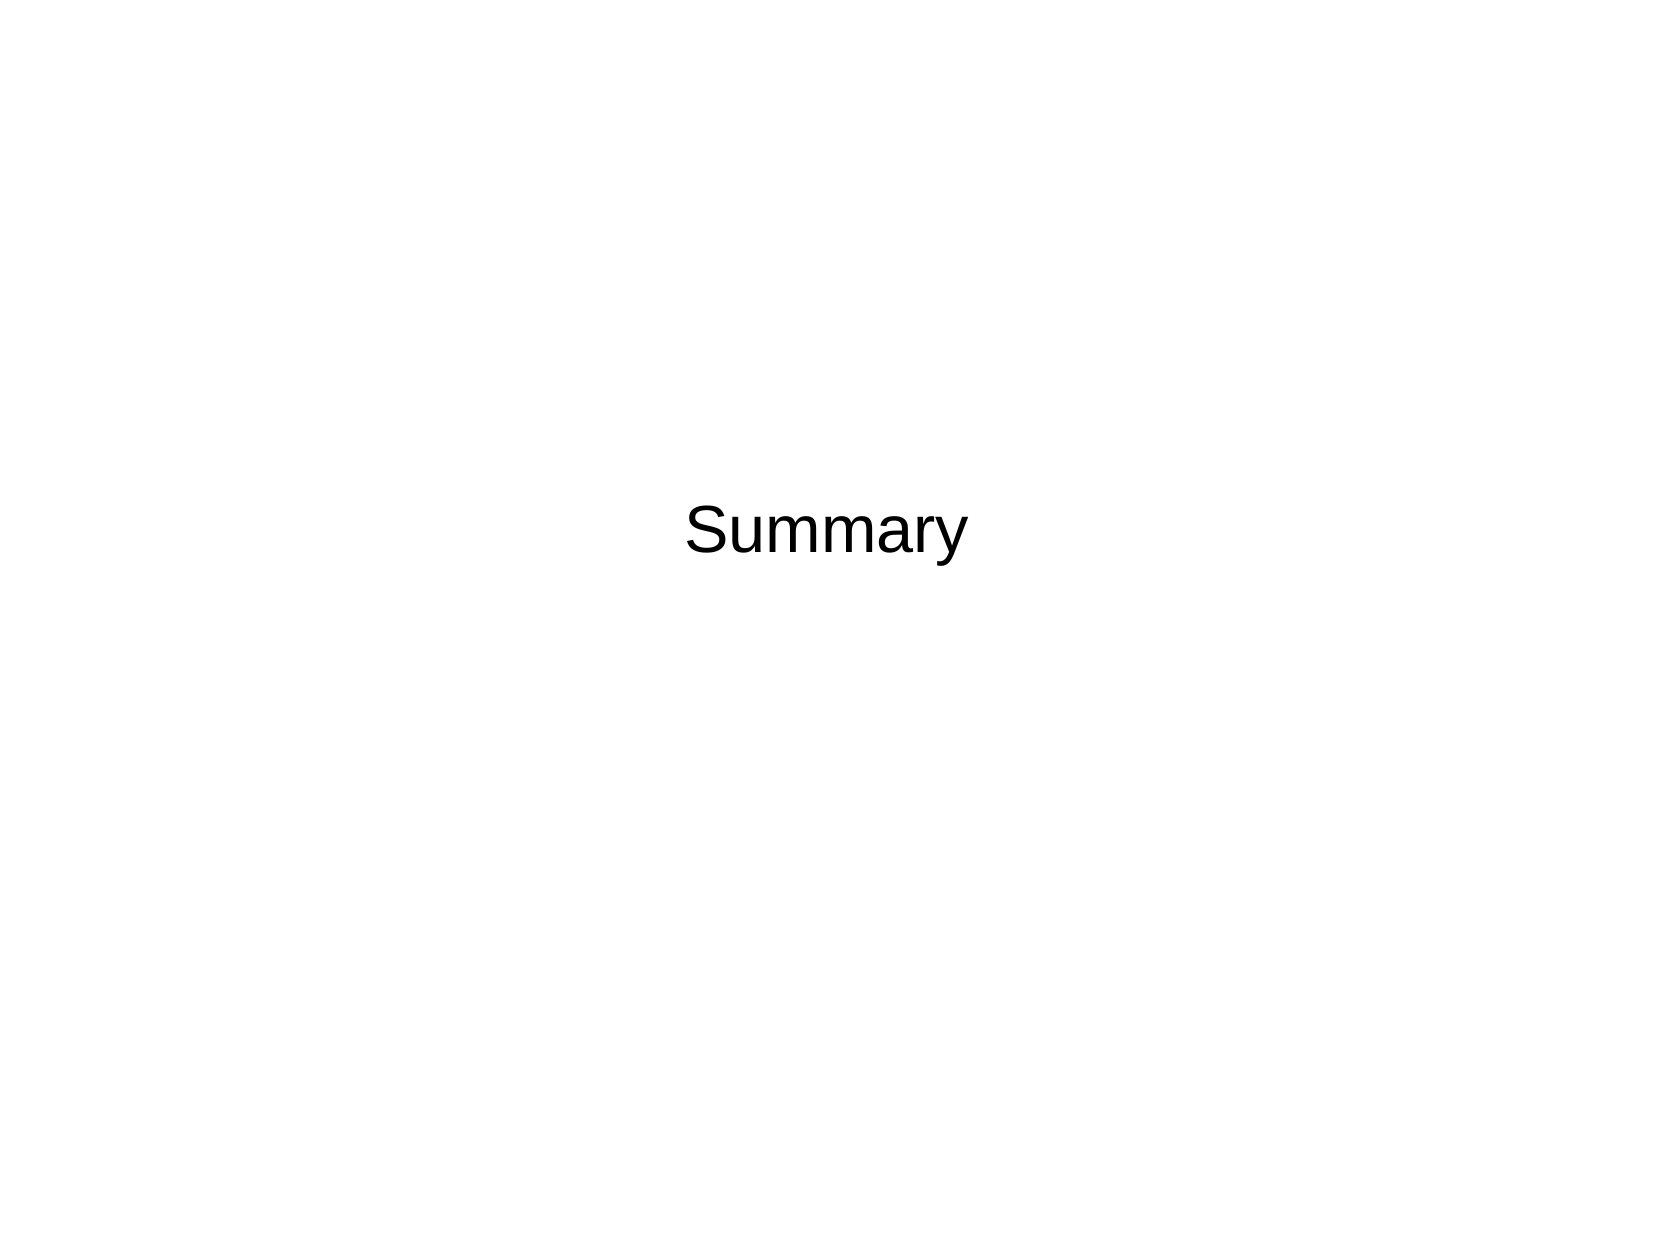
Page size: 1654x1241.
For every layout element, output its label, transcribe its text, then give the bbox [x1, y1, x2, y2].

subtitle Summary [82, 49, 1571, 1010]
